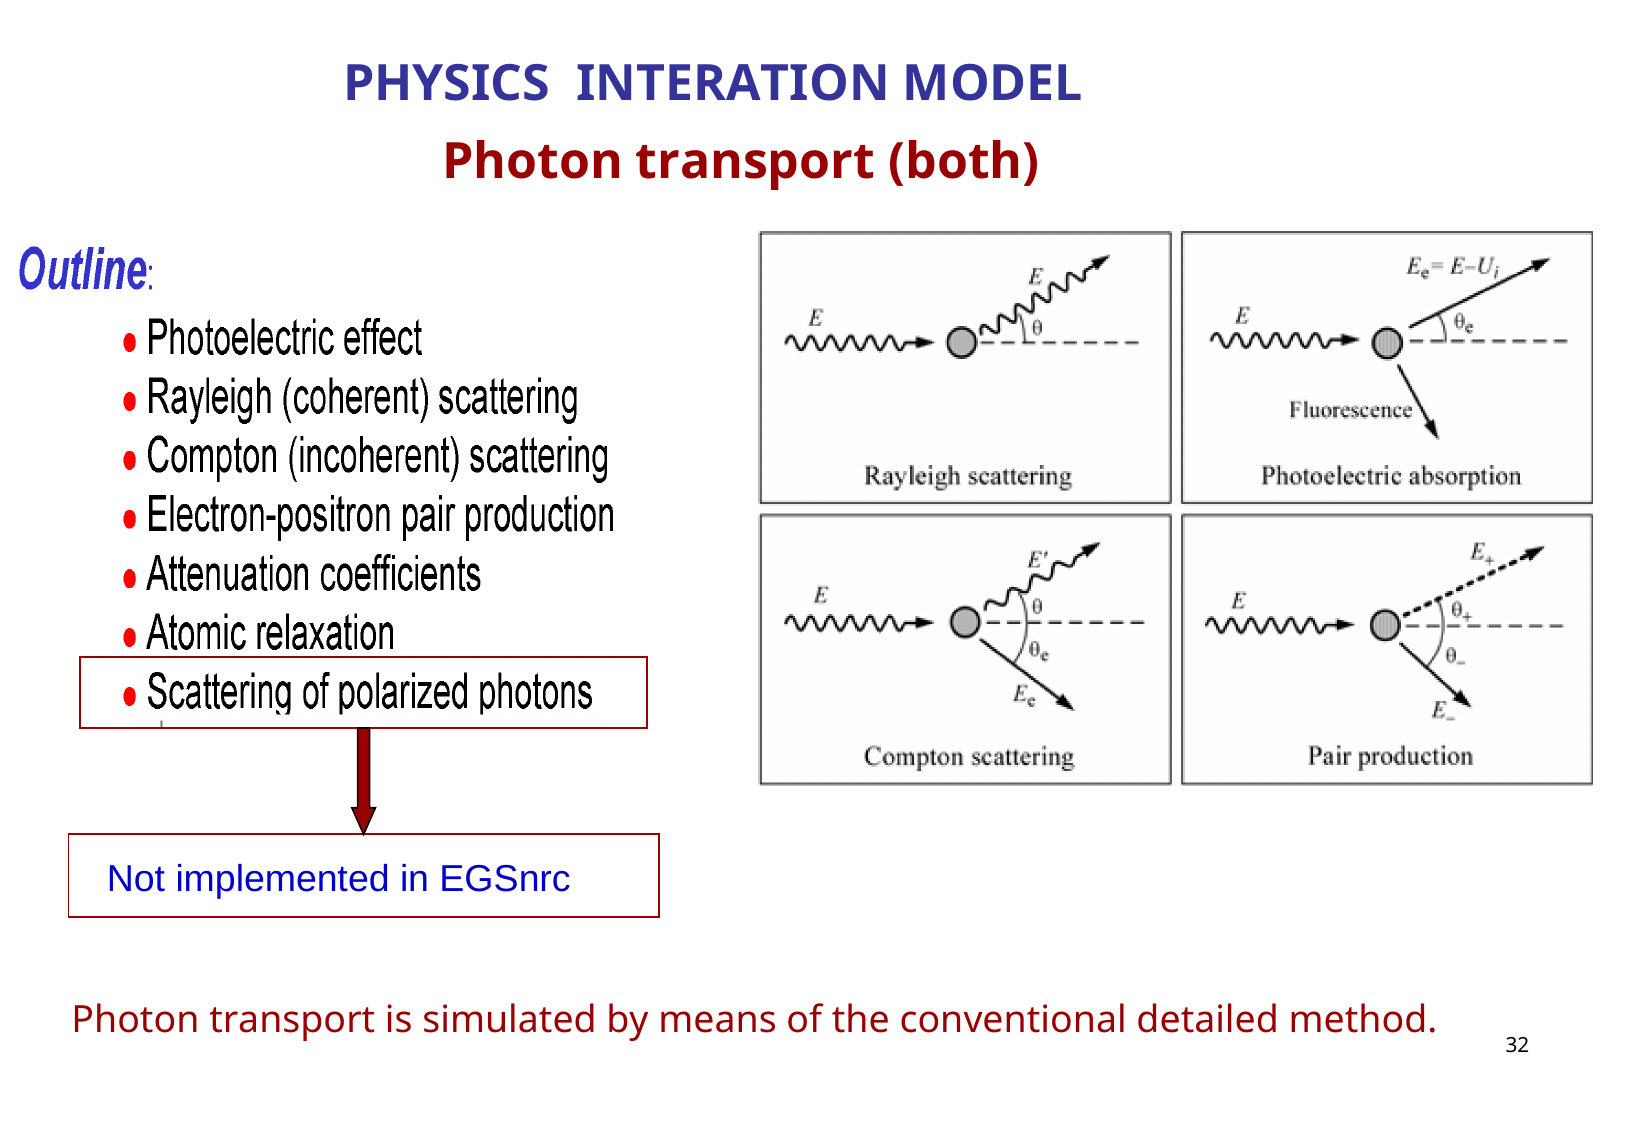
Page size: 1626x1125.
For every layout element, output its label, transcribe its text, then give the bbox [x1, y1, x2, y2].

text_box Photon transport (both) [41, 106, 1442, 197]
picture [81, 658, 646, 727]
text_box Not implemented in EGSnrc [92, 846, 648, 907]
text_box [351, 727, 376, 835]
picture [741, 231, 1593, 786]
picture [0, 231, 721, 728]
text_box PHYSICS INTERATION MODEL [328, 42, 1099, 119]
text_box Photon transport is simulated by means of the conventional detailed method. [56, 987, 1593, 1049]
